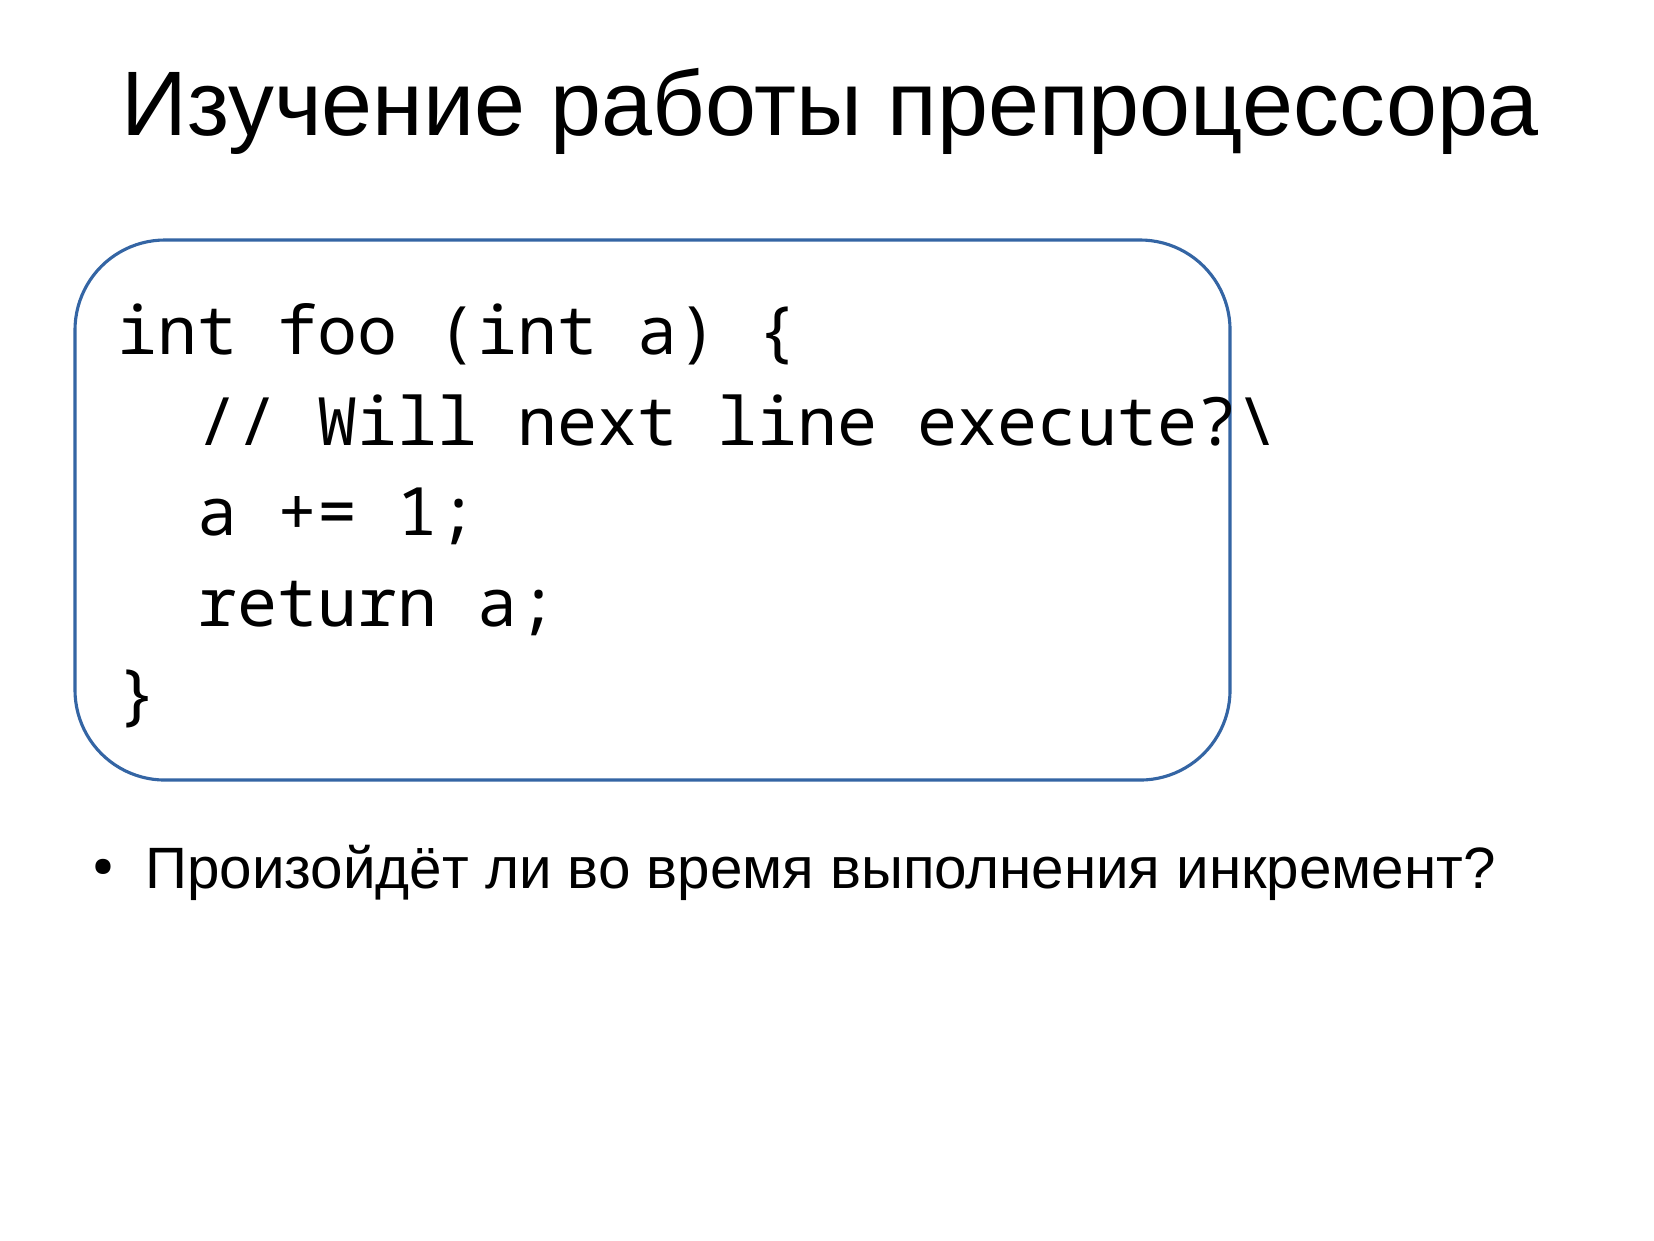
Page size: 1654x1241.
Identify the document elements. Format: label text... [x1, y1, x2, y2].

list Произойдёт ли во время выполнения инкремент? [75, 835, 1564, 1051]
title Изучение работы препроцессора [86, 0, 1576, 208]
text_box int foo (int a) { // Will next line execute?\ a += 1; return a; } [75, 240, 1231, 781]
